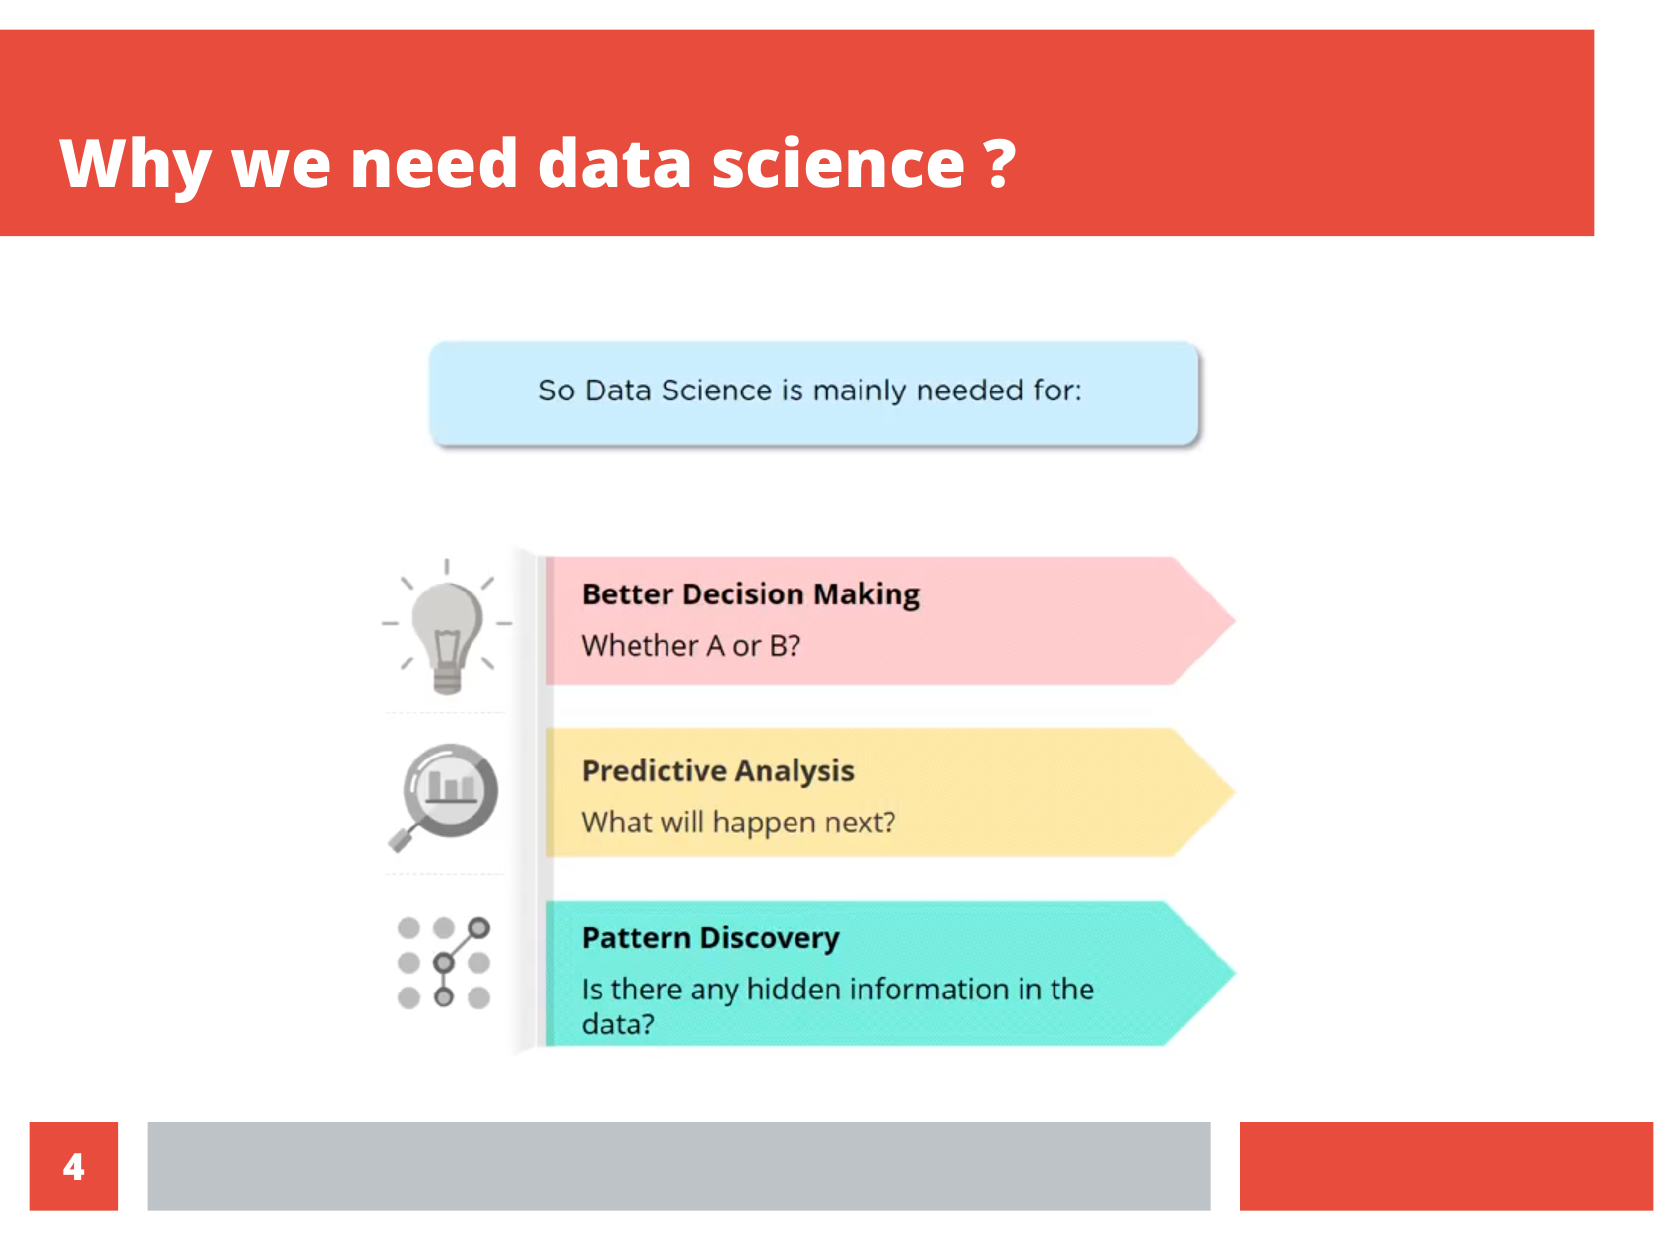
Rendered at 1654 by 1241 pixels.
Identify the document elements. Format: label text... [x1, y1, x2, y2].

title Why we need data science ? [59, 59, 1595, 207]
picture [310, 324, 1314, 1093]
